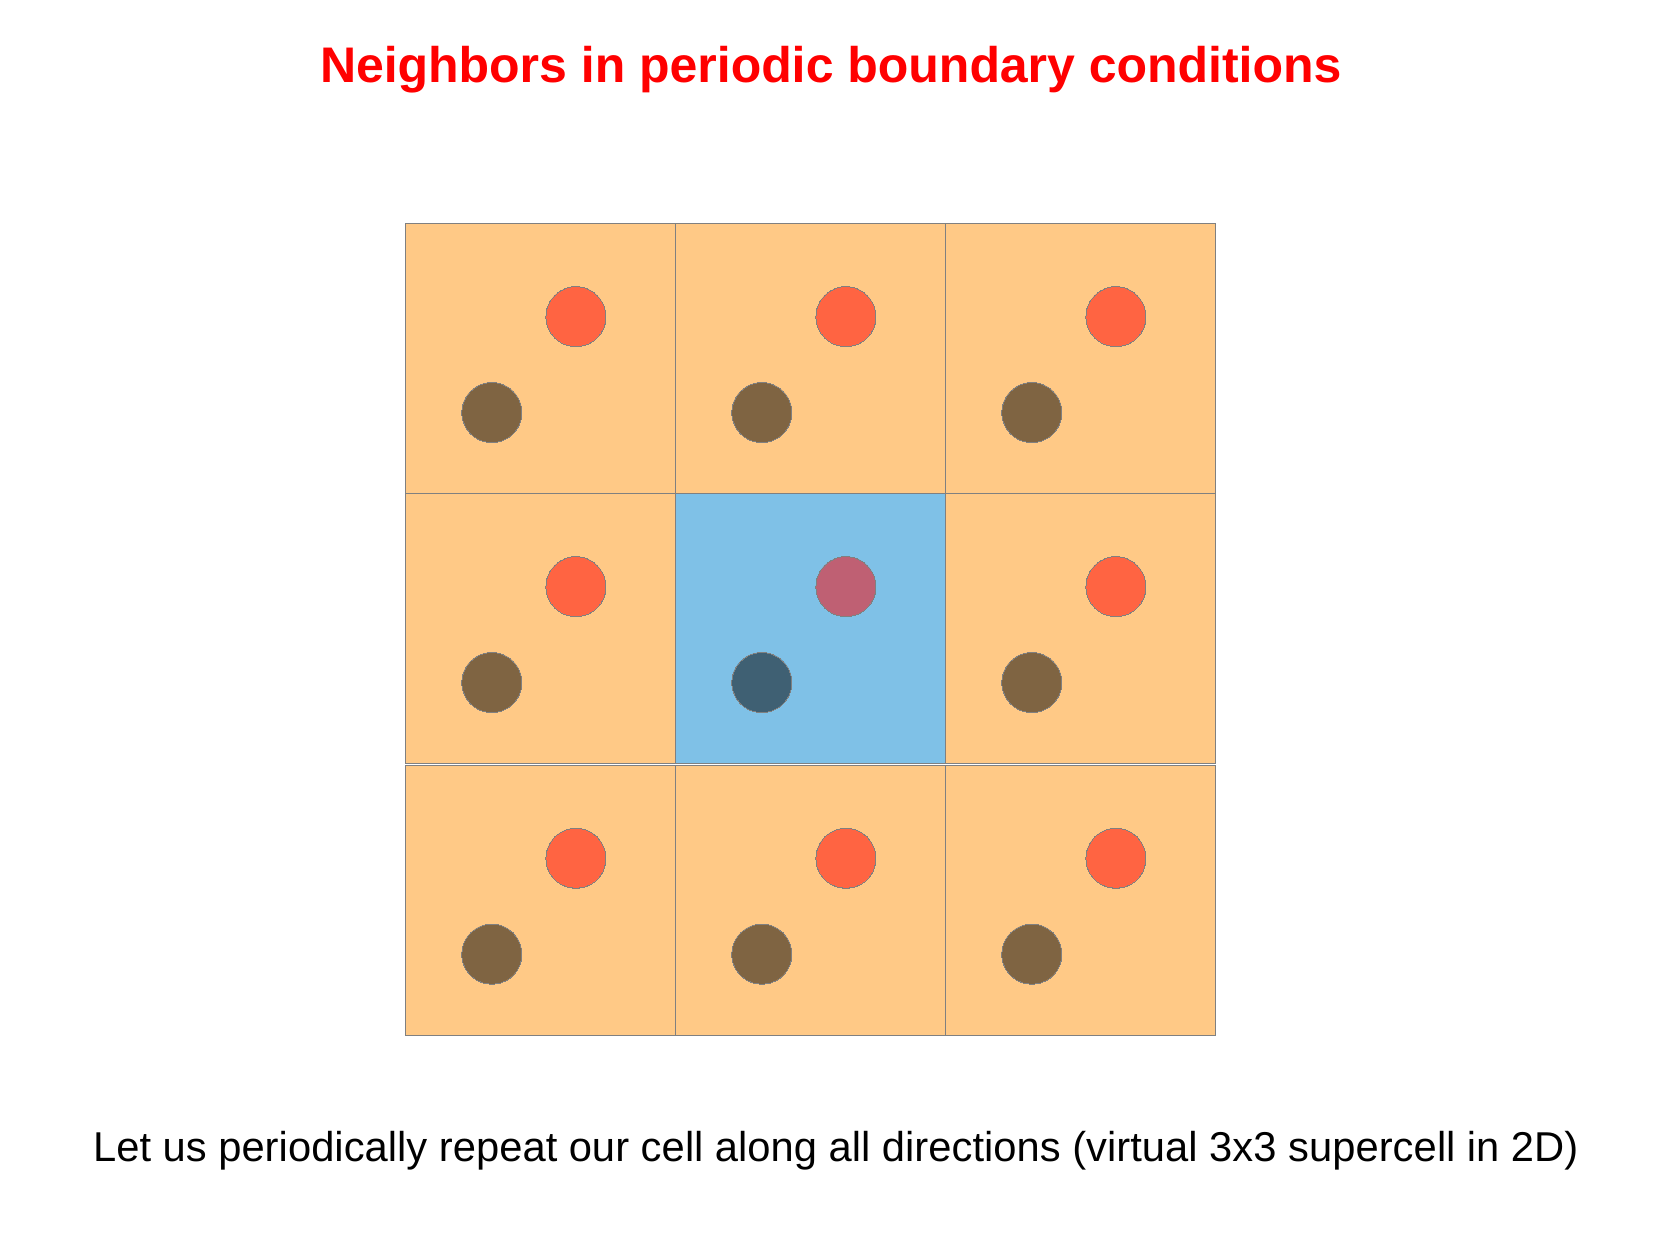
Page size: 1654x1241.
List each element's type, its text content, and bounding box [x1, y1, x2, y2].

text_box [405, 223, 1216, 764]
text_box Let us periodically repeat our cell along all directions (virtual 3x3 supercell in 2D) [78, 1115, 1592, 1180]
title Neighbors in periodic boundary conditions [87, 19, 1576, 106]
text_box [405, 765, 1216, 1036]
